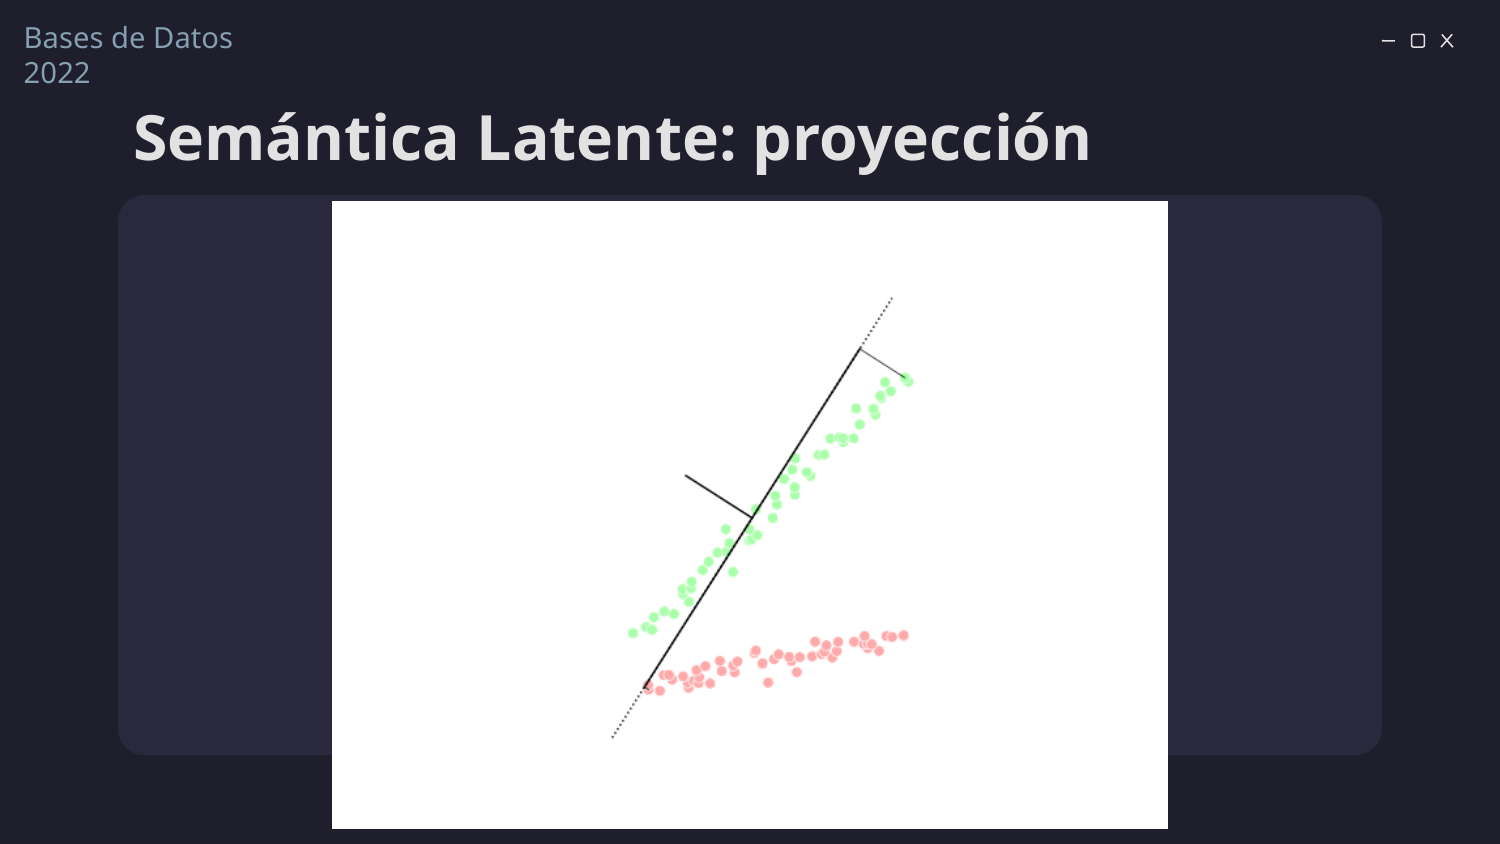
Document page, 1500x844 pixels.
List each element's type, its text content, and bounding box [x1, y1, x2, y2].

picture [332, 201, 1168, 829]
title Semántica Latente: proyección [118, 88, 1300, 183]
